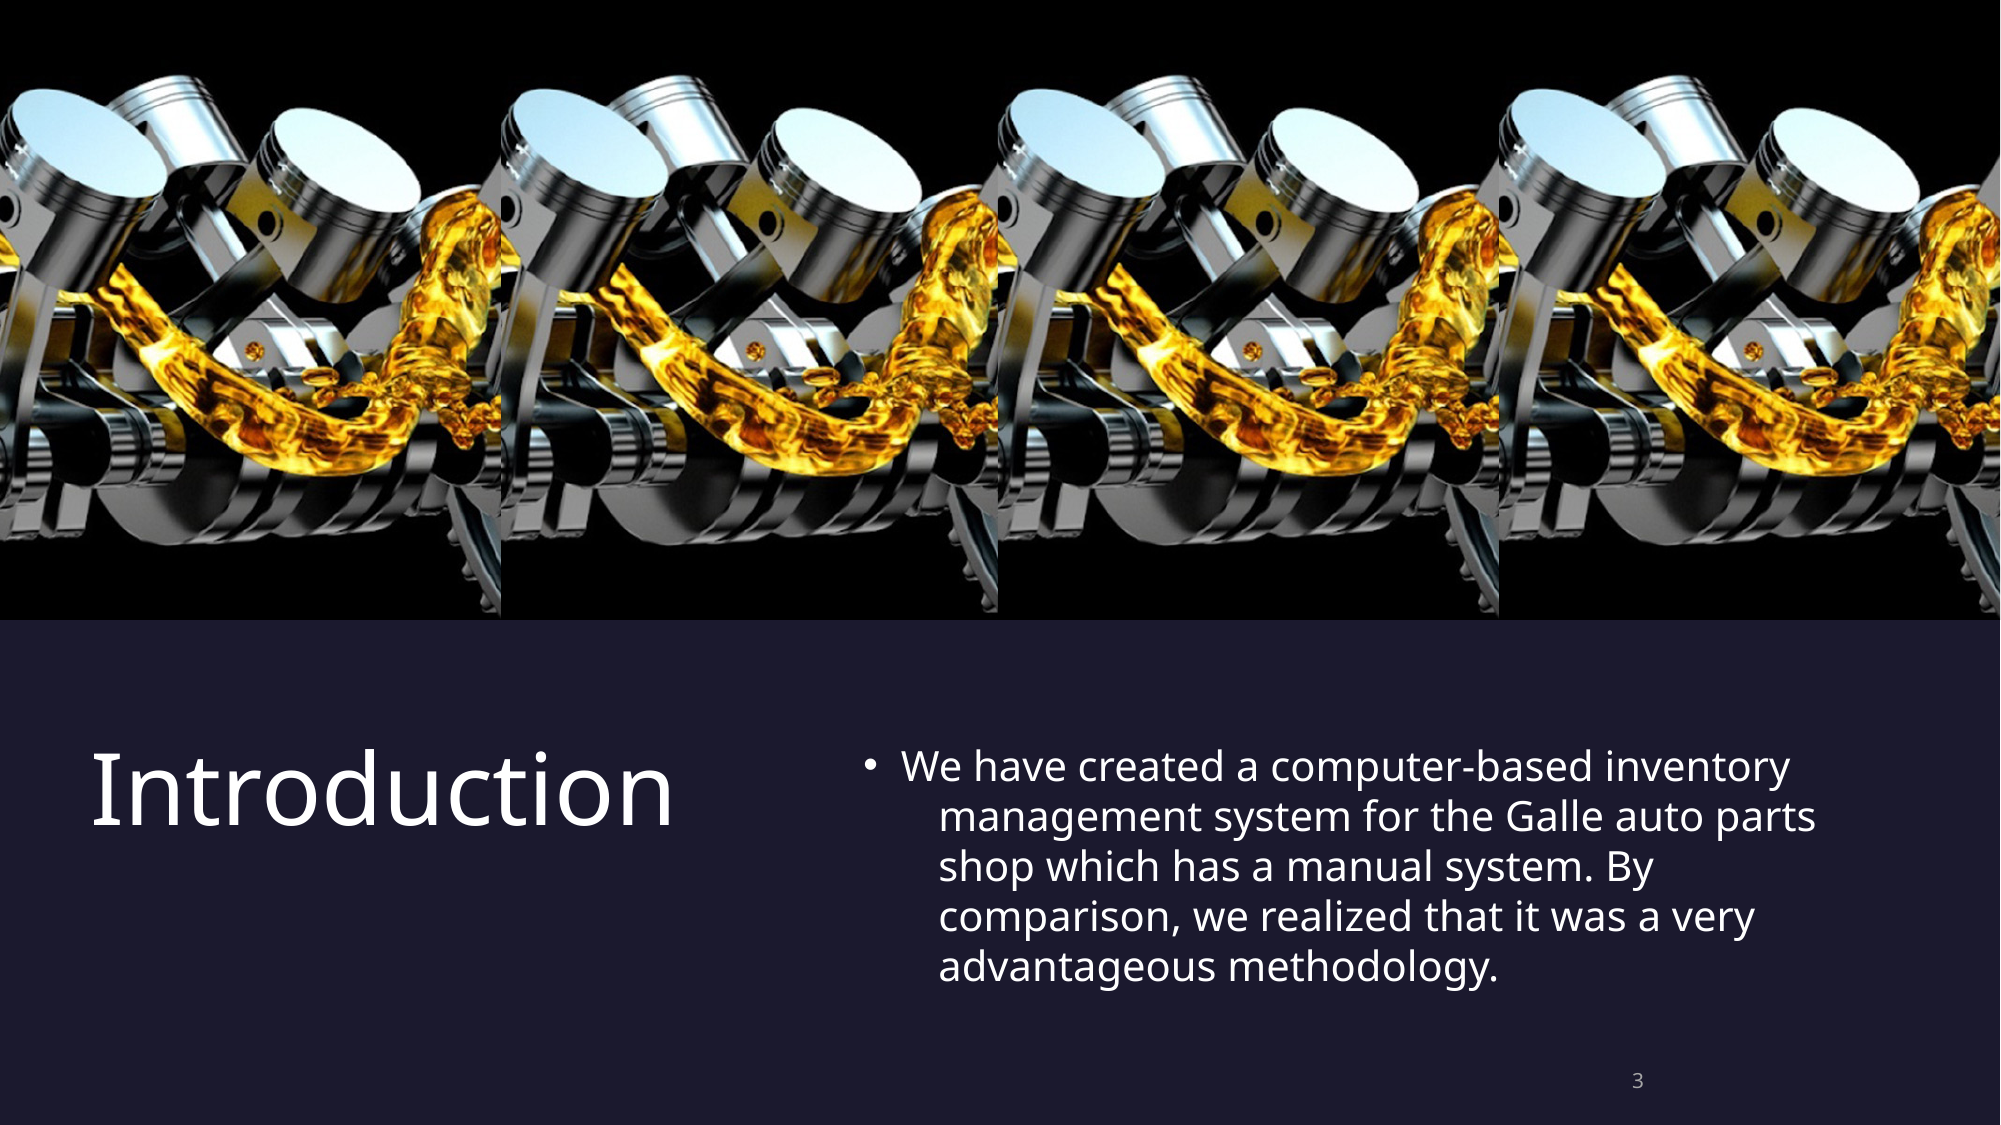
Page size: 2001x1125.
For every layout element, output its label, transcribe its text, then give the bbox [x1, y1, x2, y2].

list We have created a computer-based inventory management system for the Galle auto parts shop which has a manual system. By comparison, we realized that it was a very advantageous methodology. [863, 739, 1884, 997]
picture [0, 0, 2000, 620]
text_box [1632, 1067, 1910, 1093]
title Introduction [90, 739, 829, 996]
